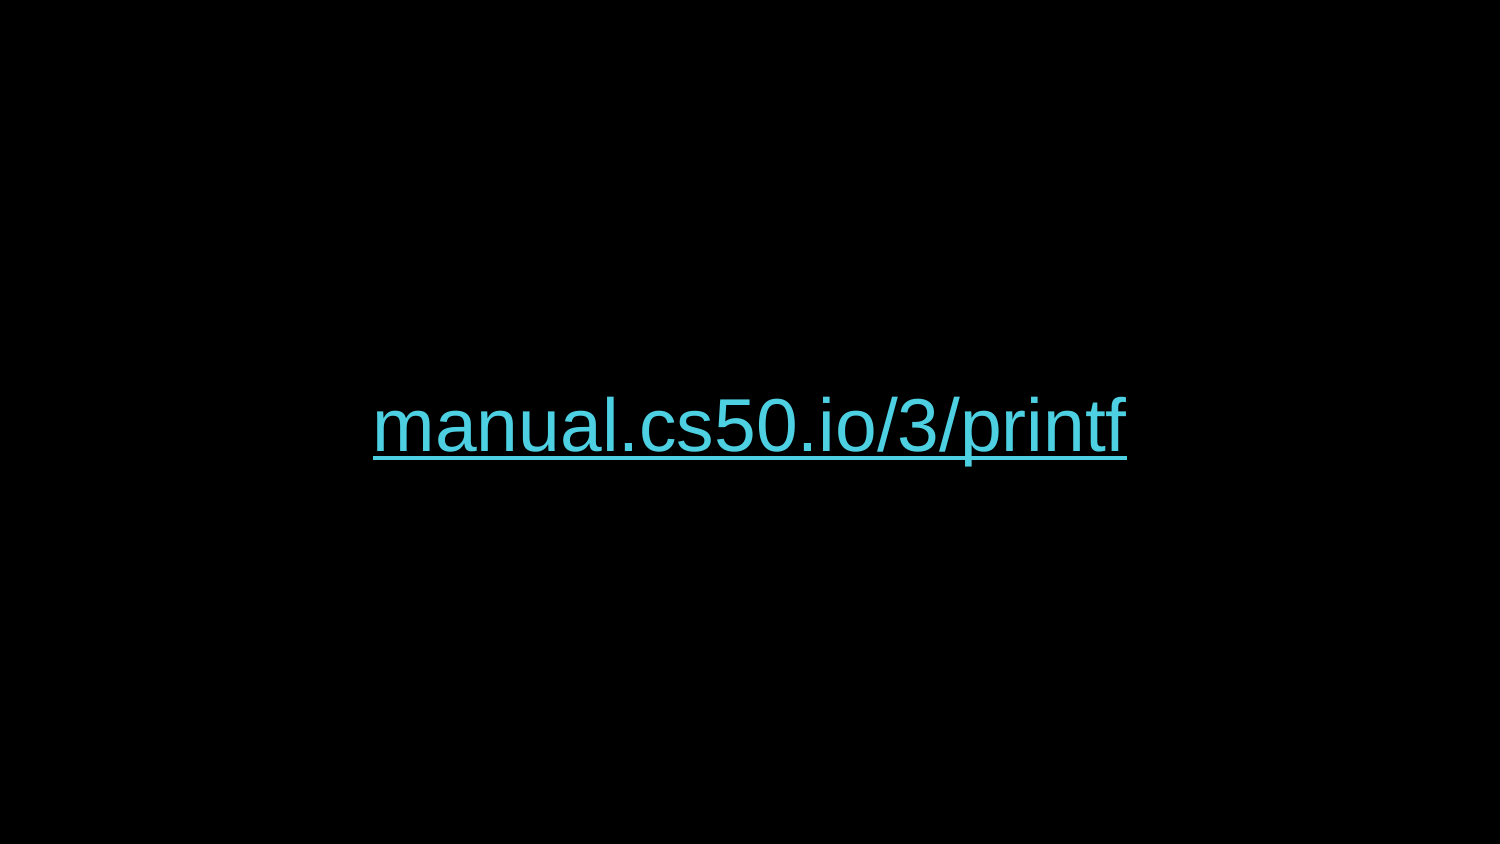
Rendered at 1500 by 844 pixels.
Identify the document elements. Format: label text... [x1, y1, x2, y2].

title manual.cs50.io/3/printf [51, 352, 1449, 491]
